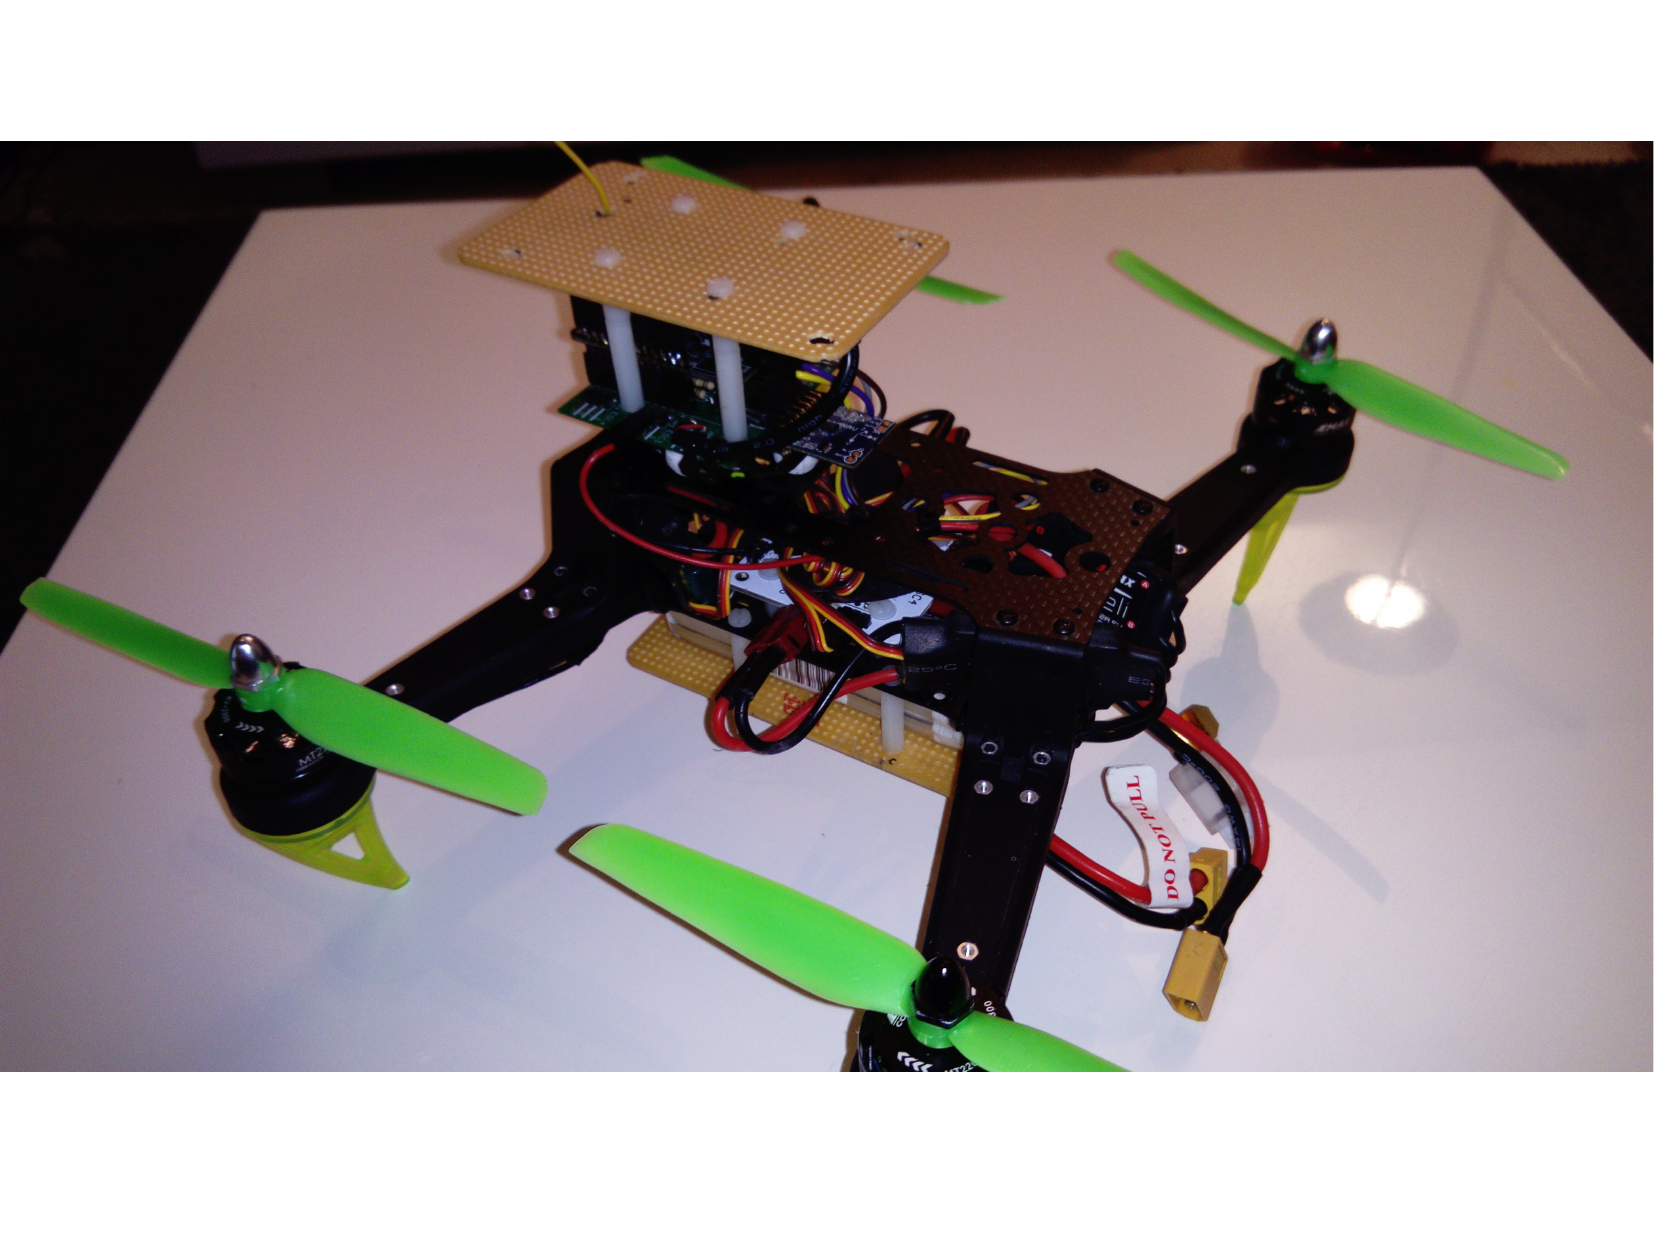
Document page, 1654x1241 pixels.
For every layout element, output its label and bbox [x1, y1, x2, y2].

picture [0, 141, 1654, 1072]
